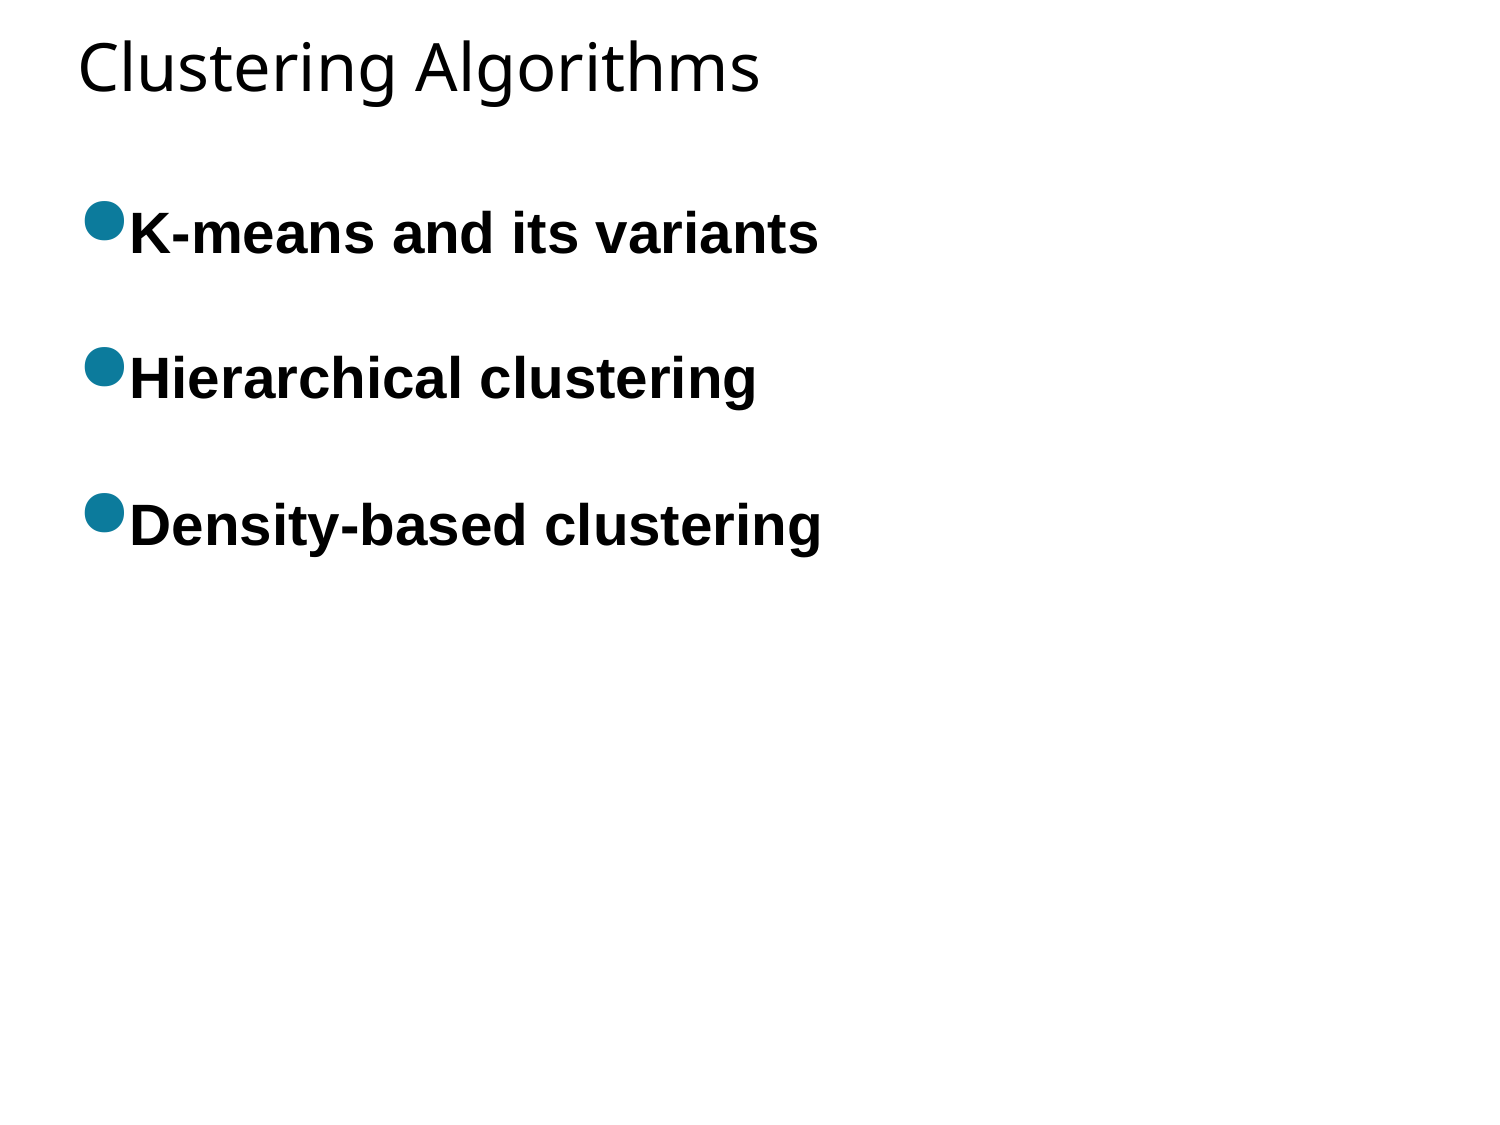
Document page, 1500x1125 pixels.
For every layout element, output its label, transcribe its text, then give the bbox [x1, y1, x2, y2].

text_box Clustering Algorithms [62, 24, 1421, 113]
text_box K-means and its variants Hierarchical clustering Density-based clustering [67, 187, 1433, 1038]
